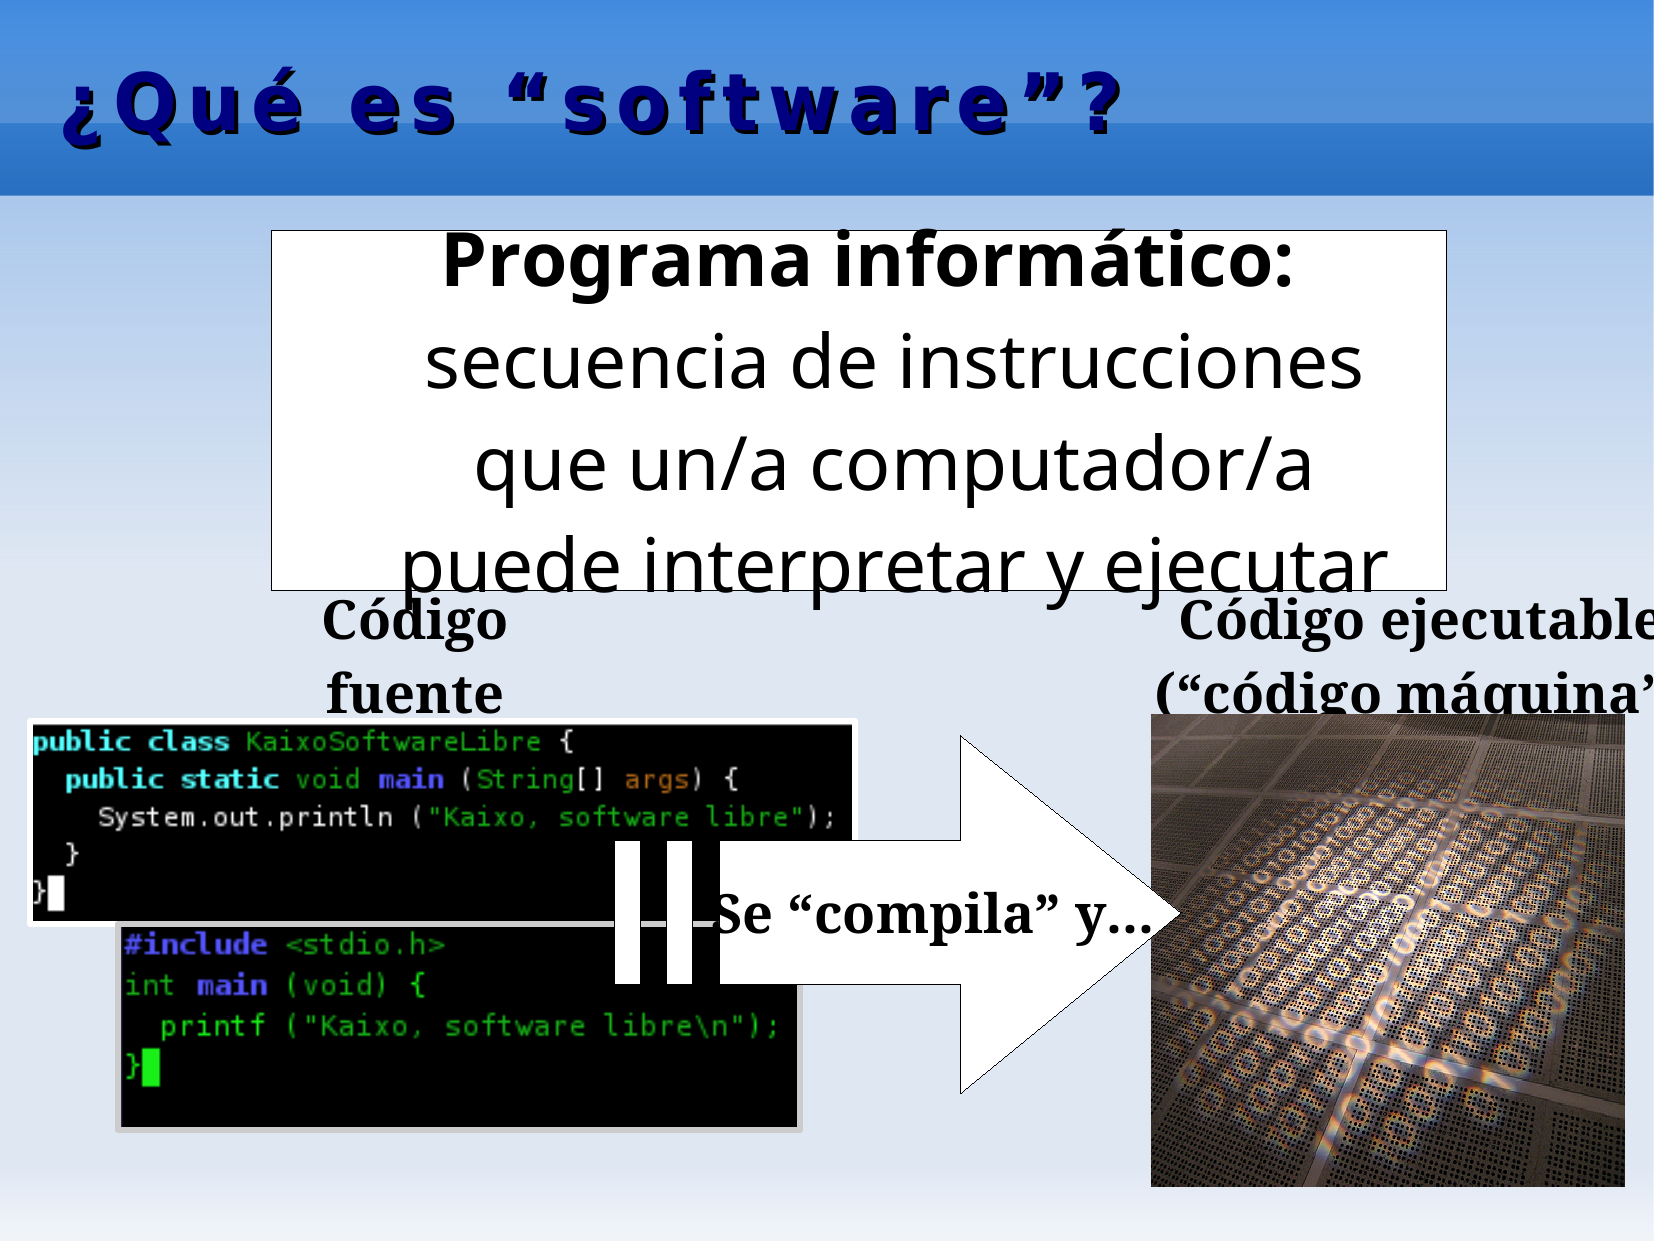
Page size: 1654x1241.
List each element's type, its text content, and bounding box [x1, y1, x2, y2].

text_box Código ejecutable (“código máquina”) [1139, 582, 1630, 728]
text_box Se “compila” y... [614, 840, 641, 985]
text_box Programa informático: secuencia de instrucciones que un/a computador/a puede interpretar y ejecutar [271, 230, 1447, 591]
text_box Se “compila” y... [719, 735, 1182, 1094]
text_box Código fuente [307, 591, 503, 718]
title ¿Qué es “software”? [58, 29, 1654, 178]
text_box Se “compila” y... [666, 840, 693, 985]
picture [1644, 613, 1653, 622]
picture [1644, 625, 1654, 635]
picture [0, 0, 1654, 1241]
